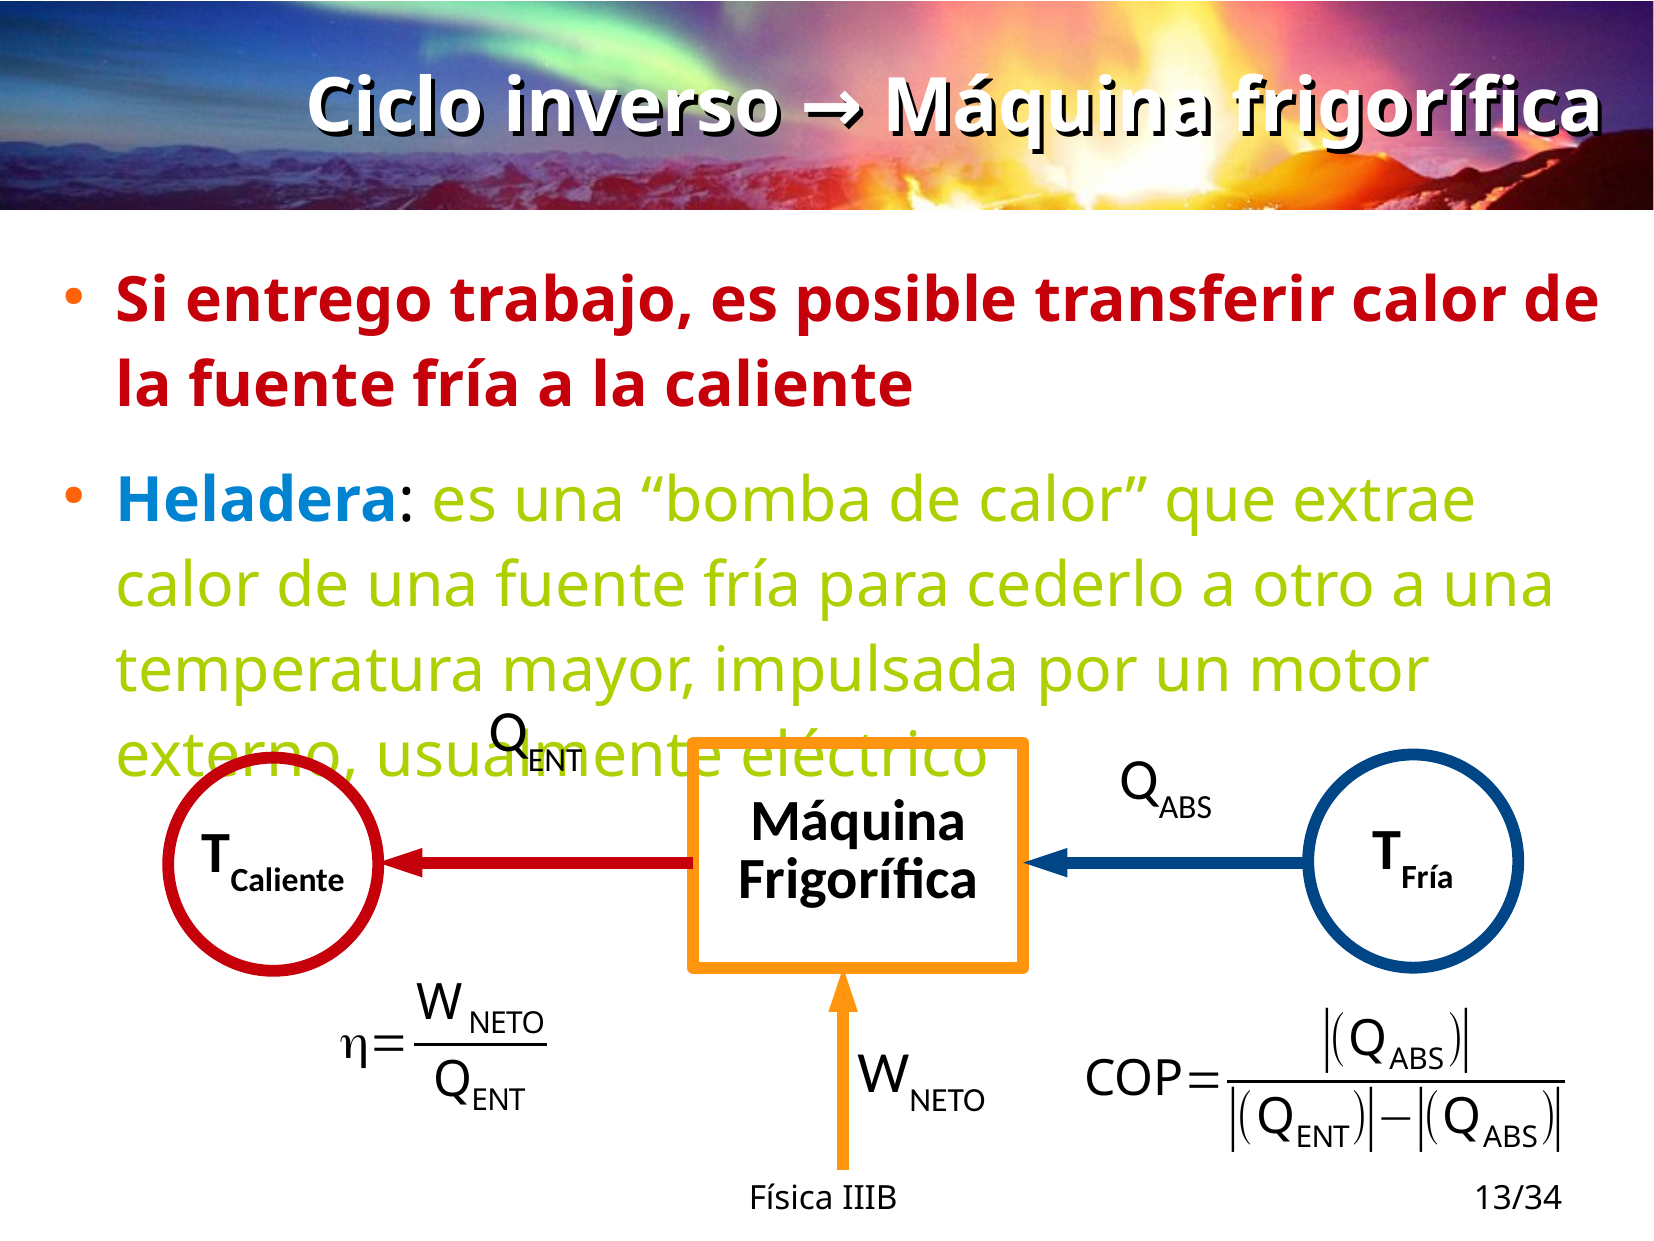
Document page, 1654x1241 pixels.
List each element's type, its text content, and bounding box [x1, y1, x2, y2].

chart [332, 970, 556, 1119]
text_box WNETO [837, 1041, 1006, 1141]
title Ciclo inverso → Máquina frigorífica [45, 15, 1606, 191]
text_box TCaliente [168, 757, 379, 971]
text_box TFría [1308, 754, 1519, 968]
picture [0, 1, 1654, 210]
text_box Máquina Frigorífica [693, 742, 1024, 968]
chart [1078, 1006, 1576, 1156]
list Si entrego trabajo, es posible transferir calor de la fuente fría a la caliente Heladera: es una “bomba de calor” que extrae calor de una fuente fría para cederlo a otro a una temperatura mayor, impulsada por un motor externo, usualmente eléctrico [45, 255, 1606, 1156]
